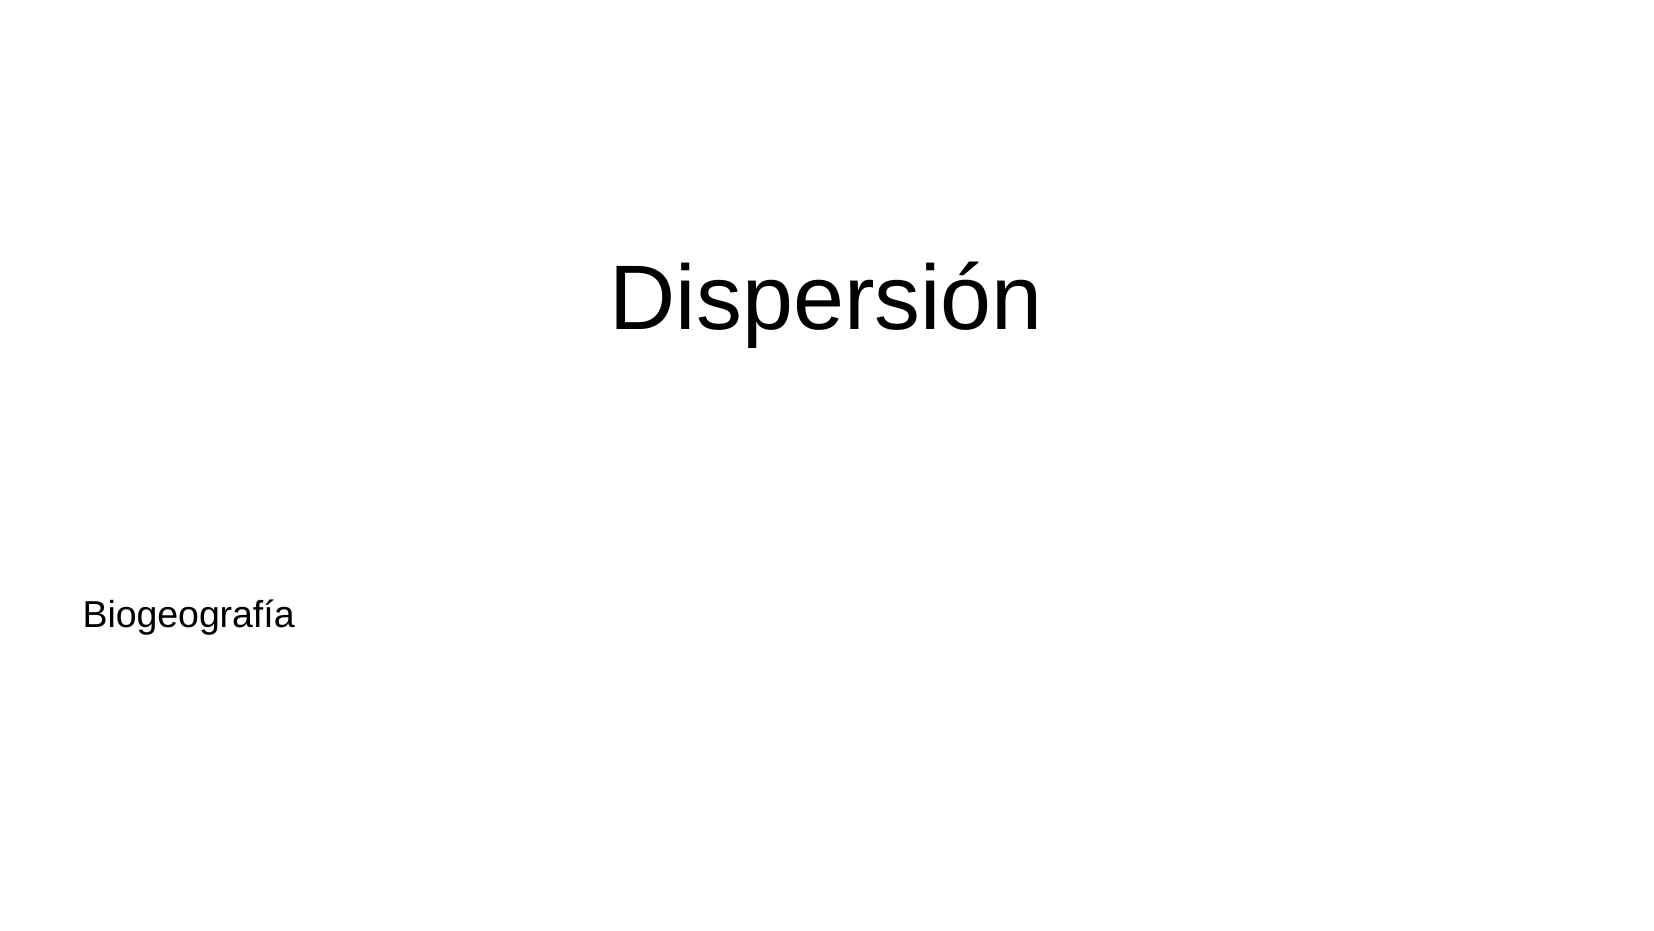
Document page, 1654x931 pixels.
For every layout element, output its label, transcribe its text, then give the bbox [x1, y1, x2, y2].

title Dispersión [82, 220, 1571, 376]
subtitle Biogeografía [82, 472, 1571, 758]
